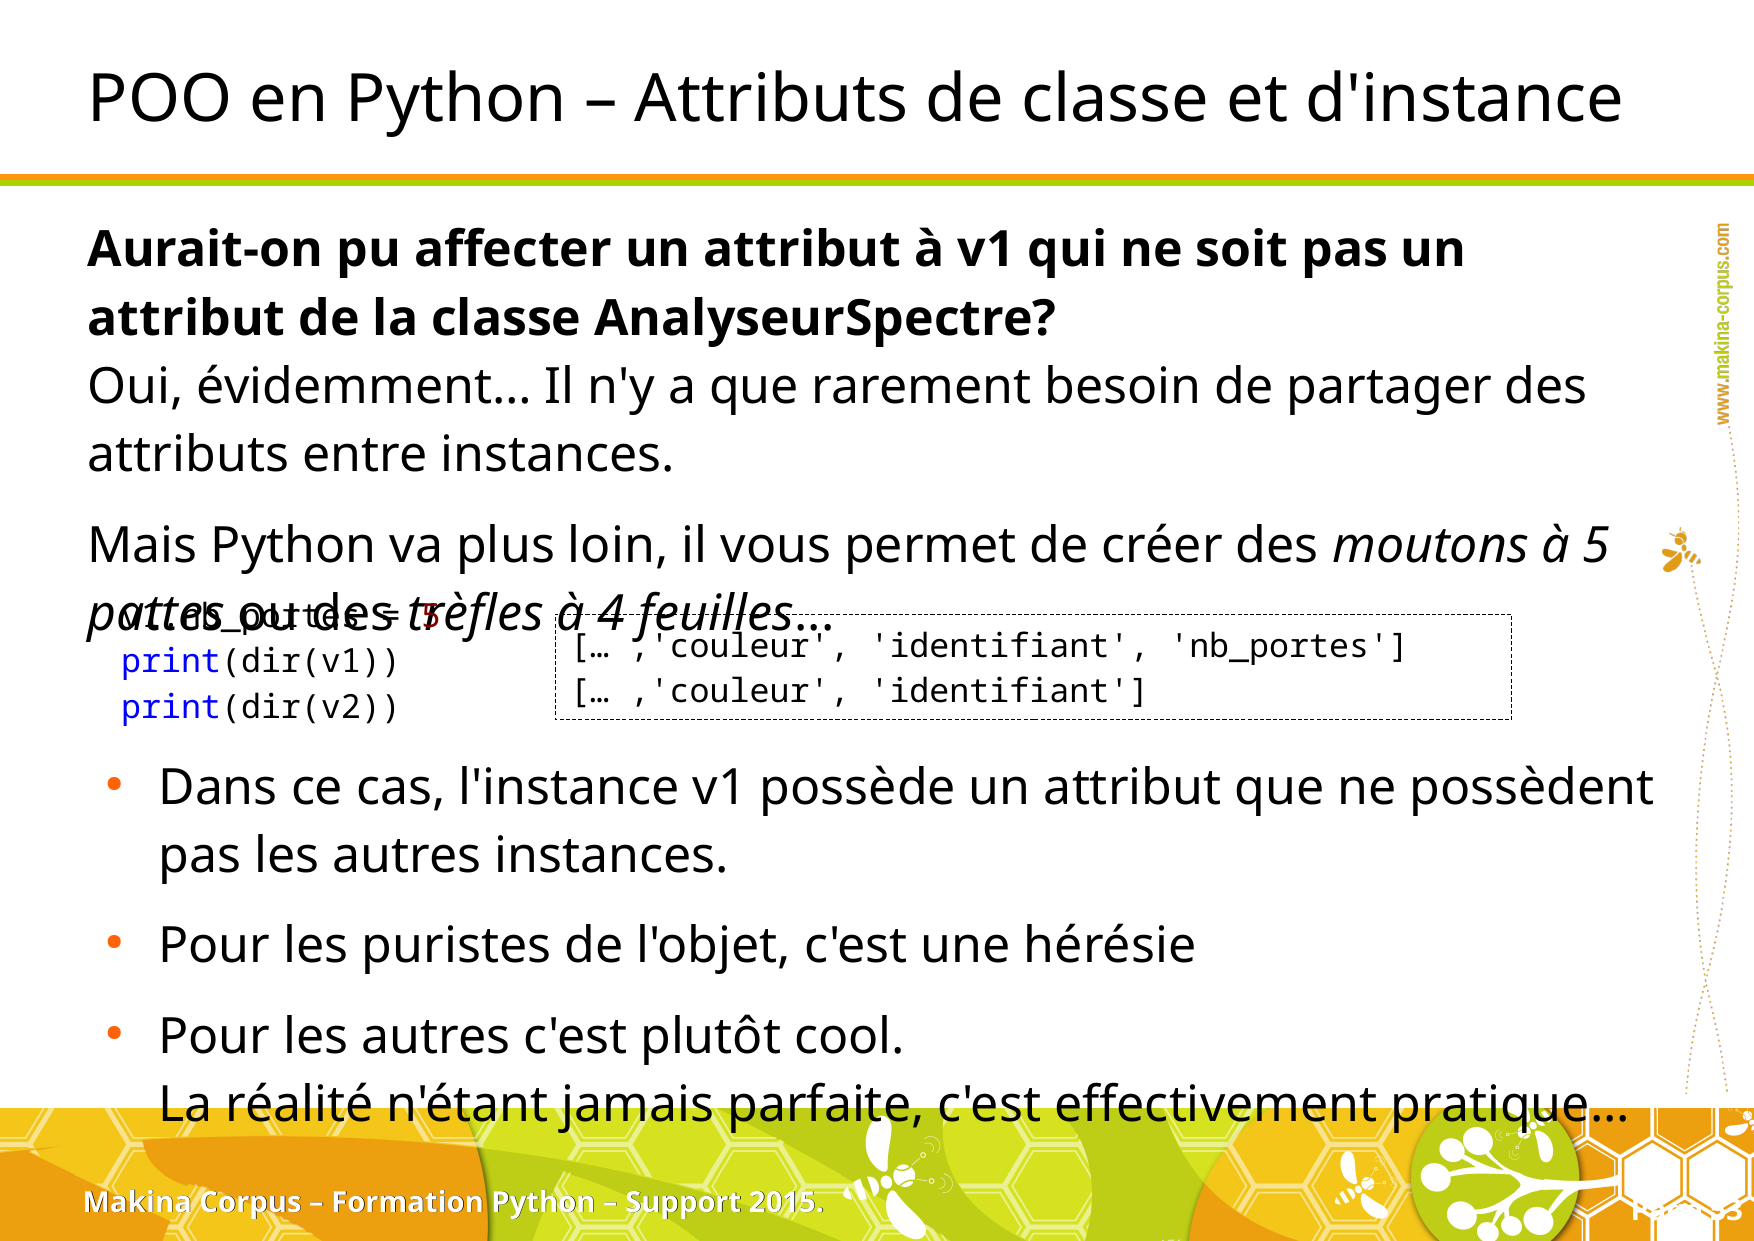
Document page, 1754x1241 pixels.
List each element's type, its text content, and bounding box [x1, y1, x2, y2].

text_box v1.nb_portes = 5 print(dir(v1)) print(dir(v2)) [106, 584, 544, 717]
picture [191, 1108, 204, 1118]
picture [1210, 1108, 1216, 1117]
picture [831, 1108, 844, 1118]
picture [736, 1108, 750, 1118]
picture [765, 1108, 778, 1118]
picture [478, 1108, 491, 1118]
picture [280, 1108, 293, 1118]
text_box [… ,'couleur', 'identifiant', 'nb_portes'] [… ,'couleur', 'identifiant'] [555, 614, 1512, 707]
picture [581, 1108, 594, 1118]
list Dans ce cas, l'instance v1 possède un attribut que ne possèdent pas les autres instances. Pour les puristes de l'objet, c'est une hérésie Pour les autres c'est plutôt cool. La réalité n'étant jamais parfaite, c'est effectivement pratique... [87, 750, 1667, 1077]
picture [0, 1108, 1754, 1241]
picture [1448, 1108, 1461, 1118]
picture [1538, 1108, 1552, 1118]
picture [1399, 1108, 1413, 1118]
picture [1639, 203, 1754, 1093]
picture [656, 1108, 669, 1118]
picture [1507, 1108, 1522, 1118]
list Aurait-on pu affecter un attribut à v1 qui ne soit pas un attribut de la classe AnalyseurSpectre? Oui, évidemment… Il n'y a que rarement besoin de partager des attributs entre instances. Mais Python va plus loin, il vous permet de créer des moutons à 5 pattes ou des trèfles à 4 feuilles... [87, 213, 1667, 652]
title POO en Python – Attributs de classe et d'instance [87, 31, 1667, 160]
